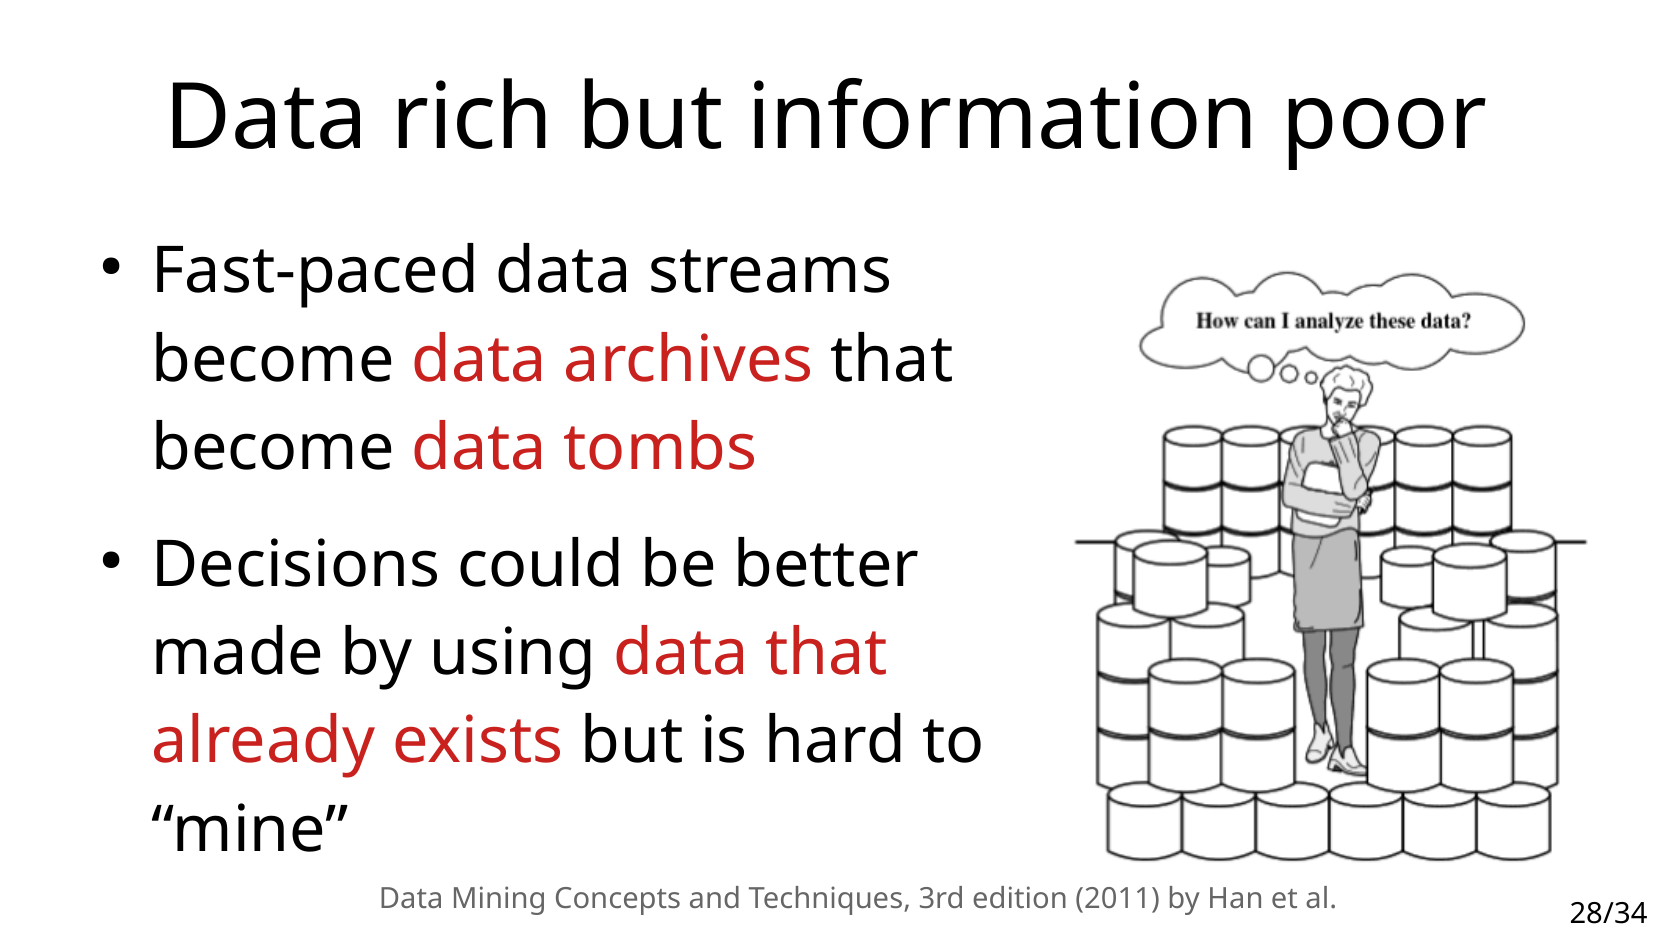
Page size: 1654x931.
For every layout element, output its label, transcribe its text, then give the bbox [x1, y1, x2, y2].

list Fast-paced data streams become data archives that become data tombs Decisions could be better made by using data that already exists but is hard to “mine” [82, 223, 1021, 871]
title Data rich but information poor [82, 1, 1571, 226]
picture [1071, 252, 1591, 875]
text_box Data Mining Concepts and Techniques, 3rd edition (2011) by Han et al. [250, 870, 1466, 929]
